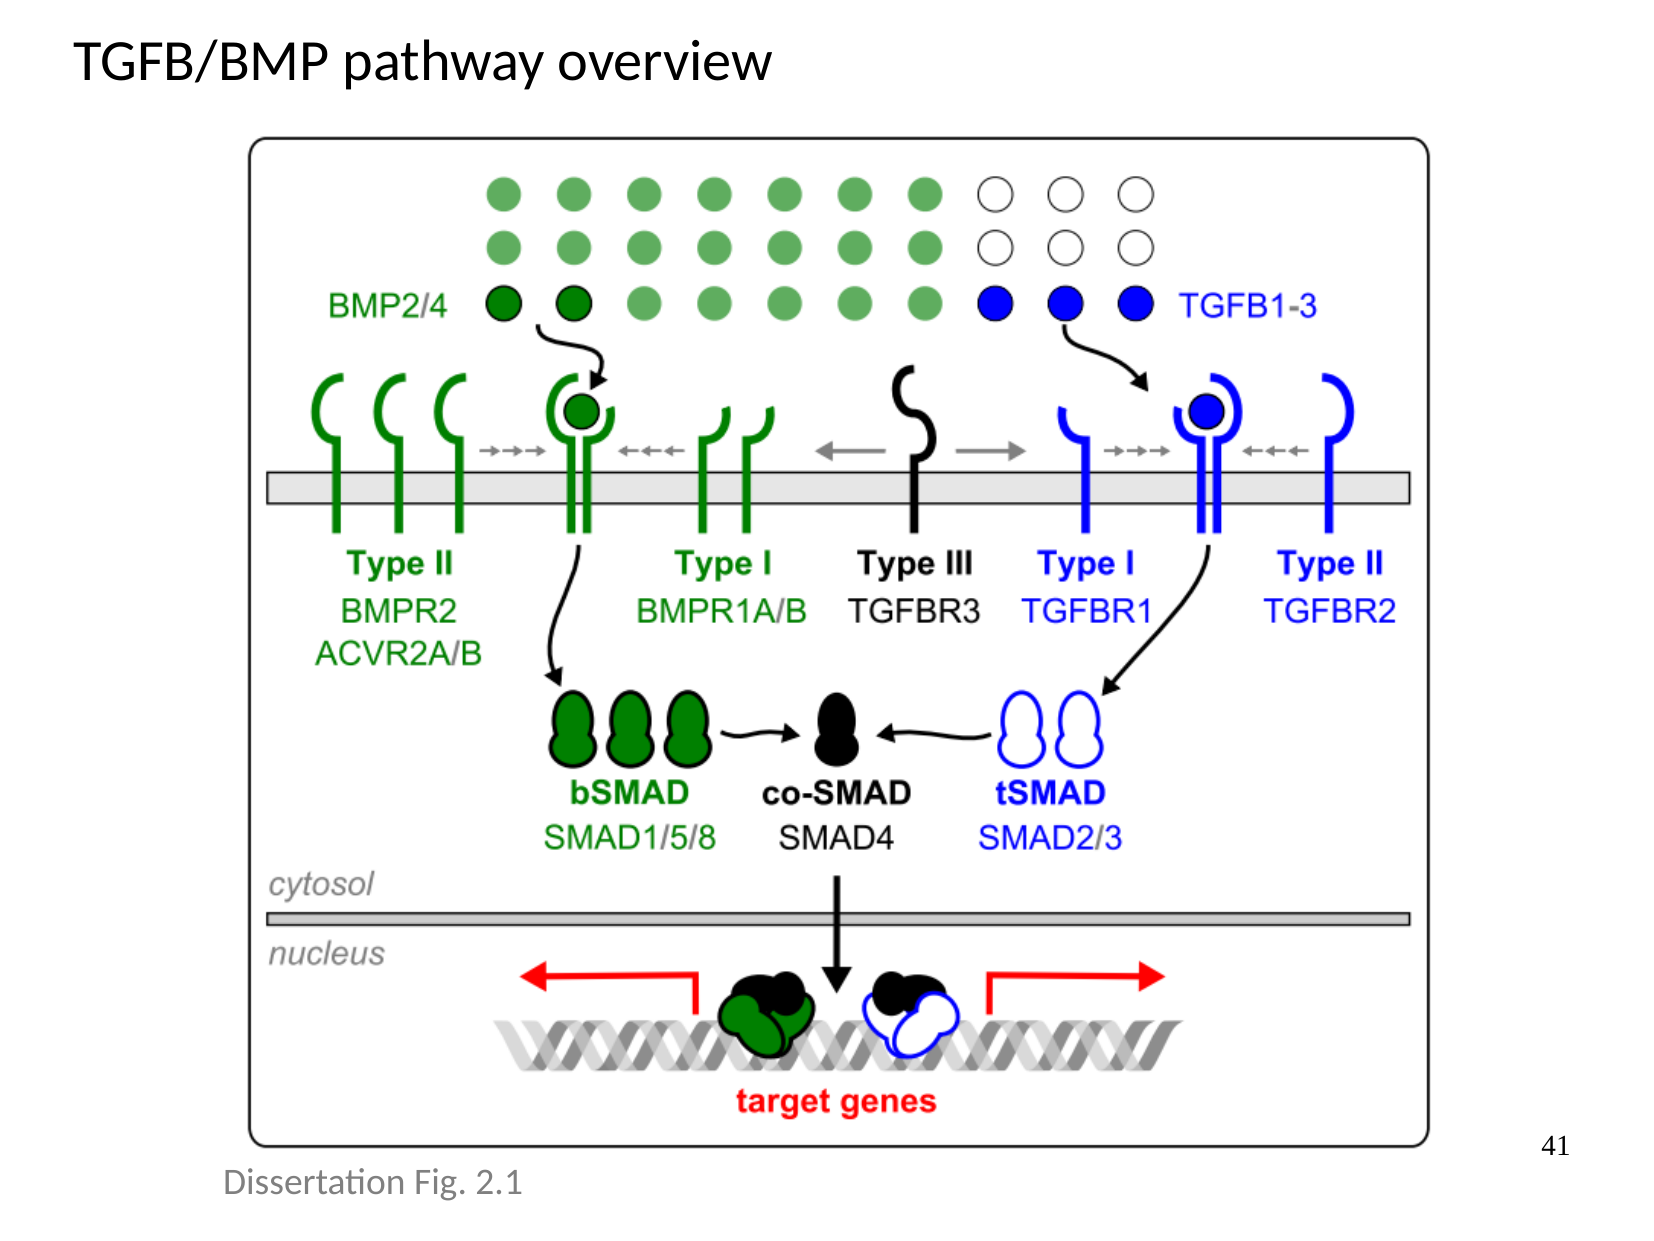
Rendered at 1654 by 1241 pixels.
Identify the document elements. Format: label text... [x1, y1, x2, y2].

text_box TGFB/BMP pathway overview [59, 29, 1536, 148]
text_box Dissertation Fig. 2.1 [208, 1159, 1005, 1241]
picture [239, 148, 1447, 1156]
